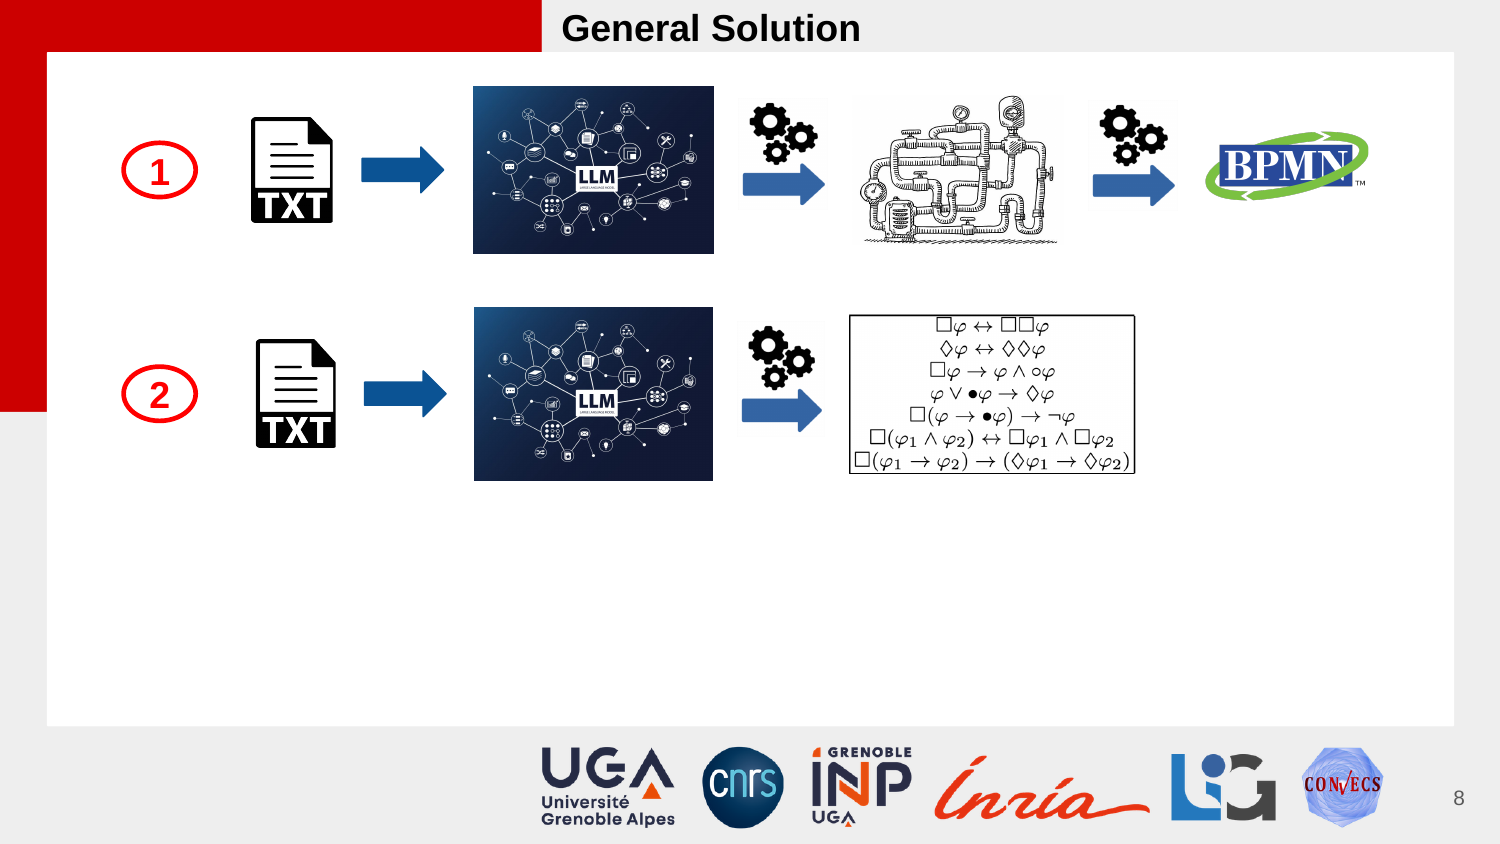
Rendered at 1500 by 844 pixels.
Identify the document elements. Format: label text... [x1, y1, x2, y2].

text_box [364, 370, 447, 417]
text_box 1 [123, 142, 196, 198]
text_box General Solution [546, 0, 1441, 55]
picture [0, 0, 1500, 844]
text_box [362, 147, 444, 193]
text_box 2 [123, 366, 196, 421]
slide_number <numéro> [1389, 764, 1480, 830]
